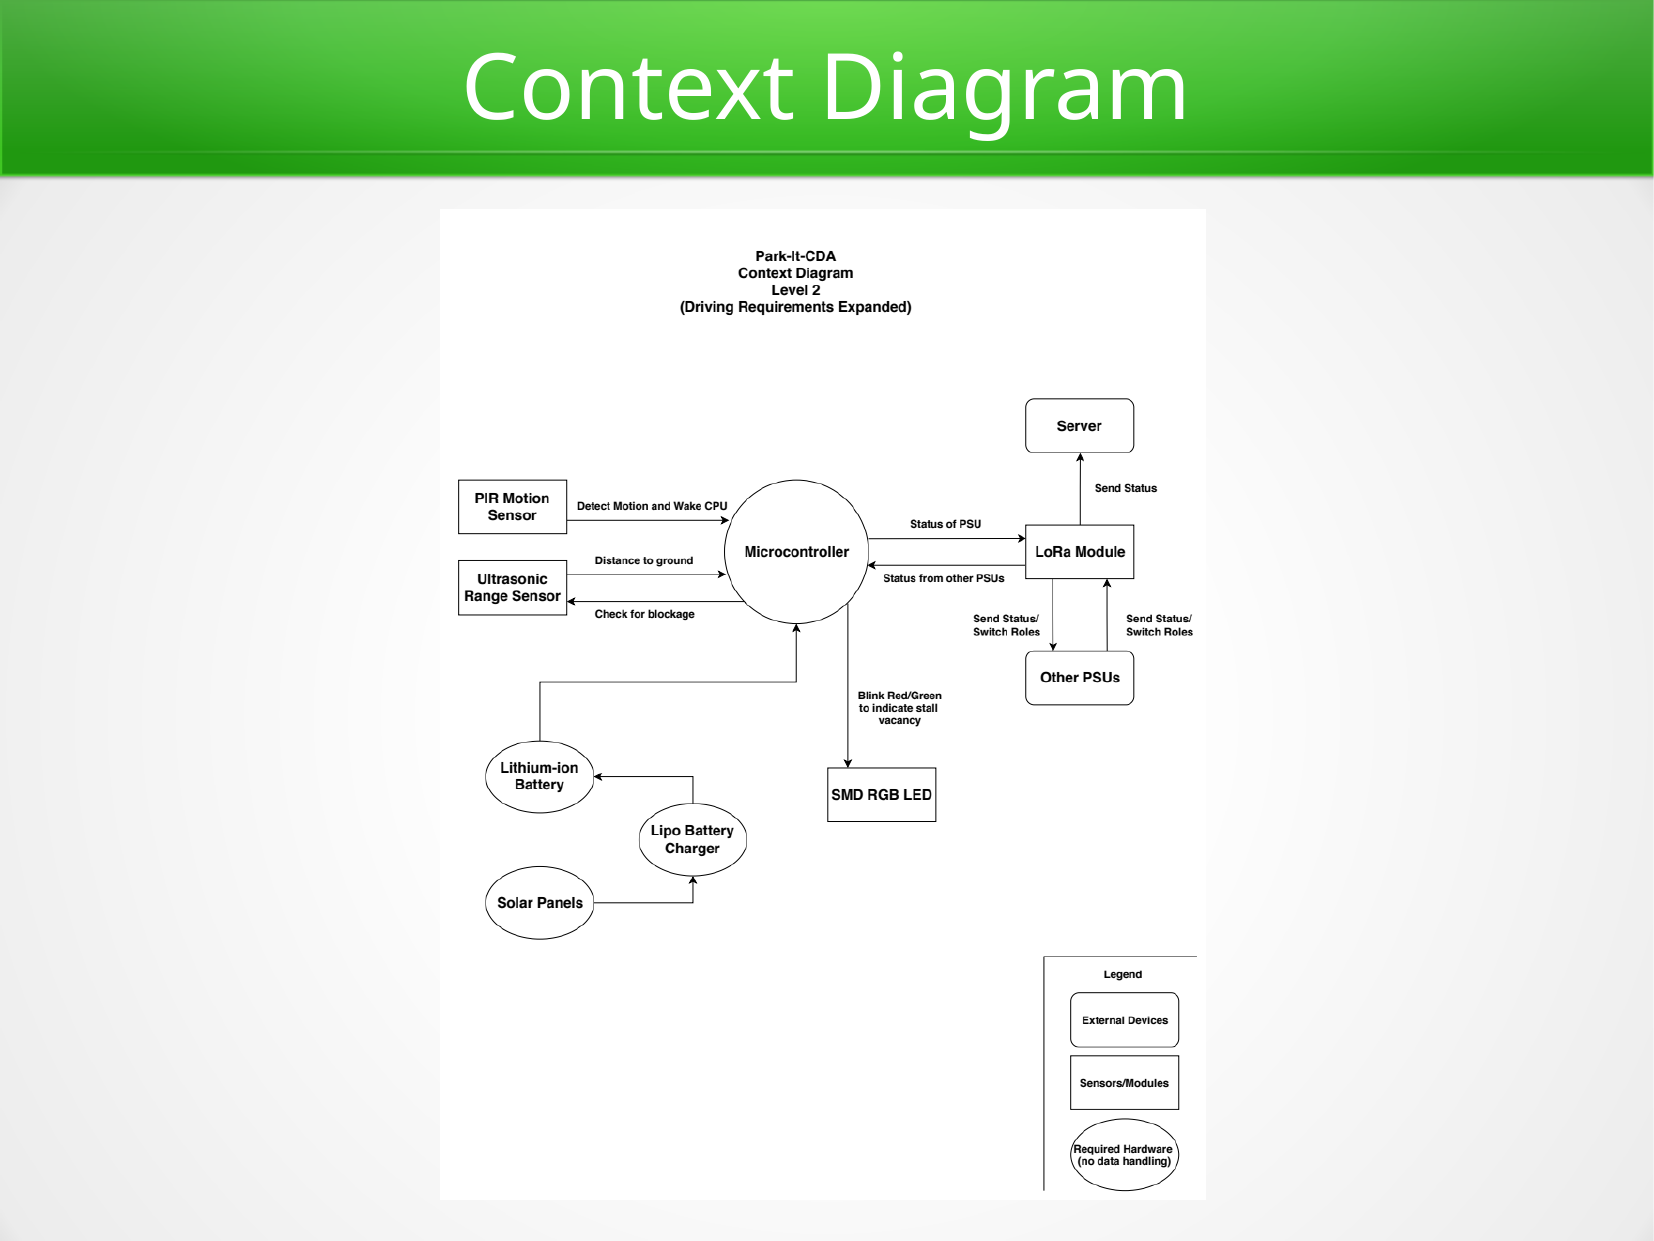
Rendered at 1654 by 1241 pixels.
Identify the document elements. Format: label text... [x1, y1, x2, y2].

picture [0, 0, 1654, 1241]
title Context Diagram [82, 11, 1571, 154]
